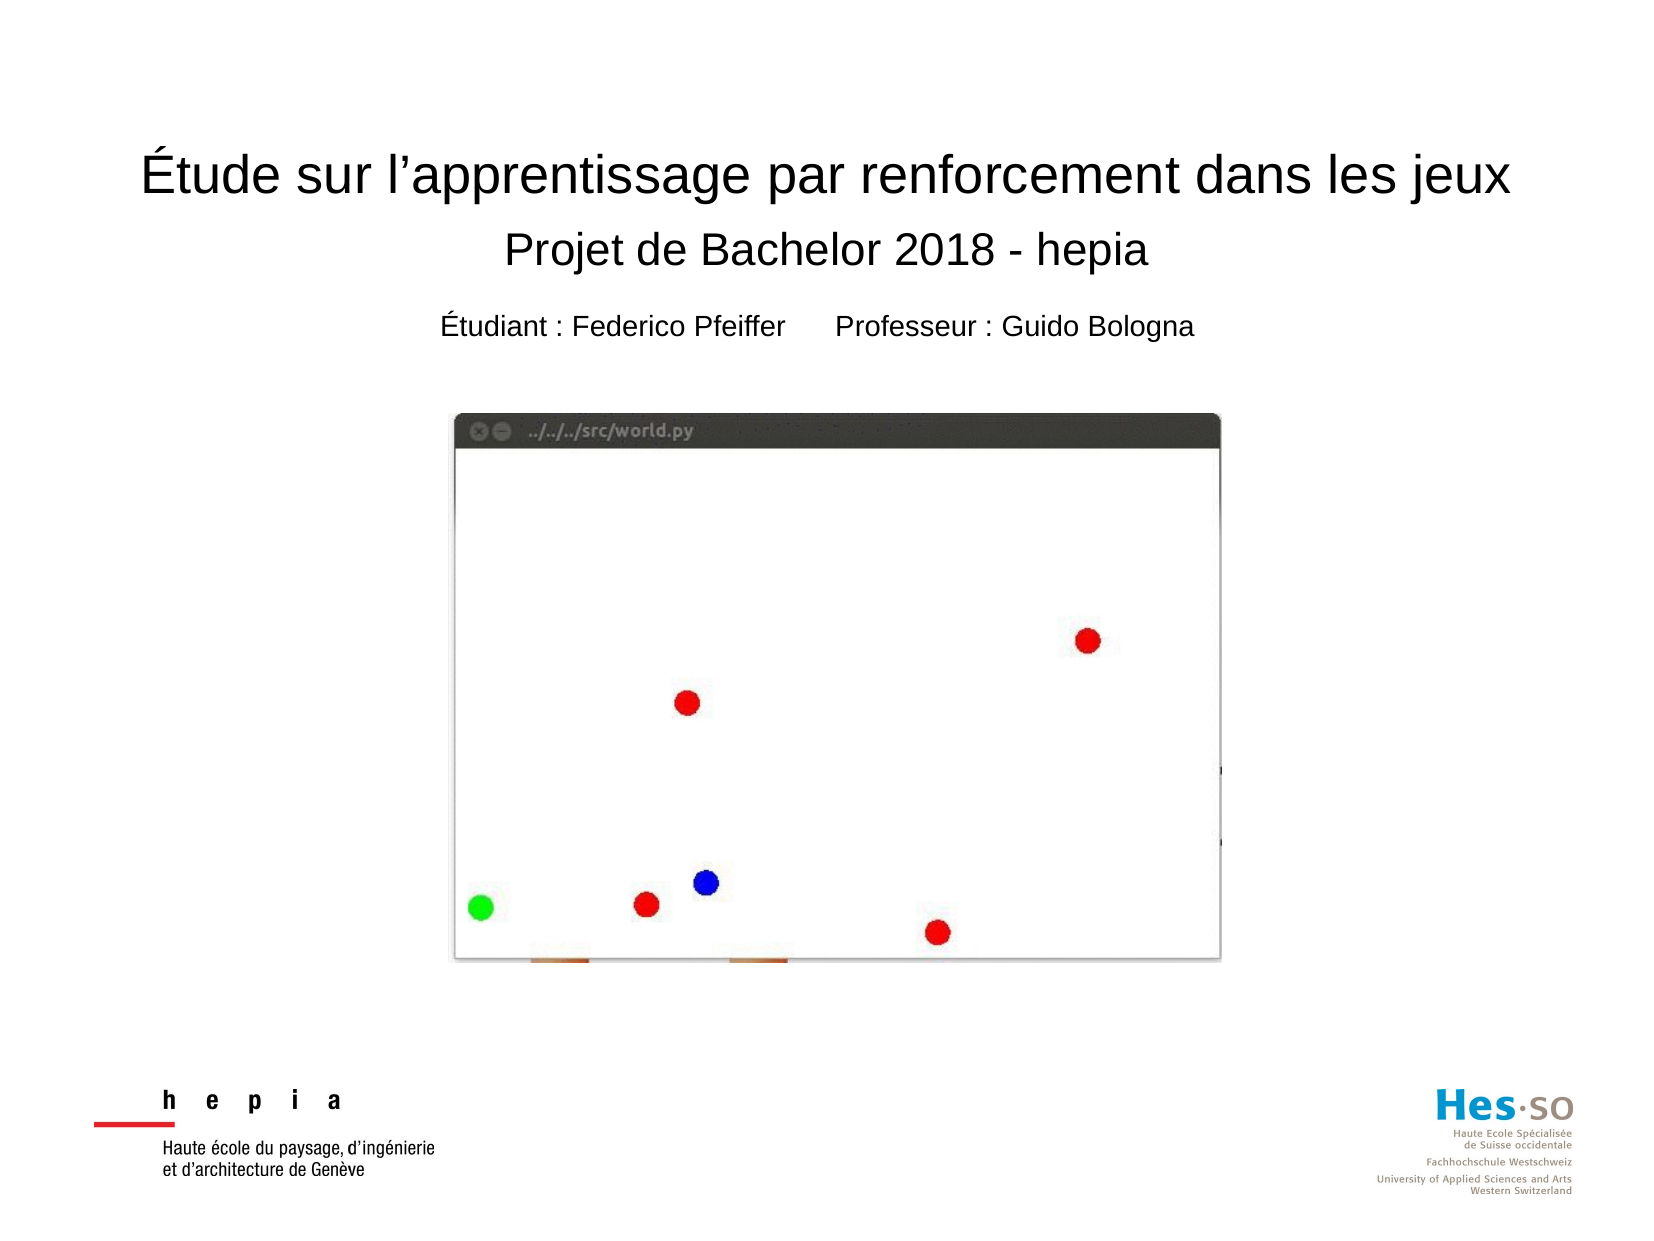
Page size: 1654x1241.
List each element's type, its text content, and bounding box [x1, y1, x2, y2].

picture [448, 413, 1222, 963]
picture [1370, 1089, 1573, 1194]
picture [1446, 1089, 1456, 1101]
picture [94, 1089, 434, 1176]
text_box Étudiant : Federico Pfeiffer Professeur : Guido Bologna [425, 302, 1241, 402]
title Étude sur l’apprentissage par renforcement dans les jeux Projet de Bachelor 2018 - hepia [82, 106, 1571, 314]
